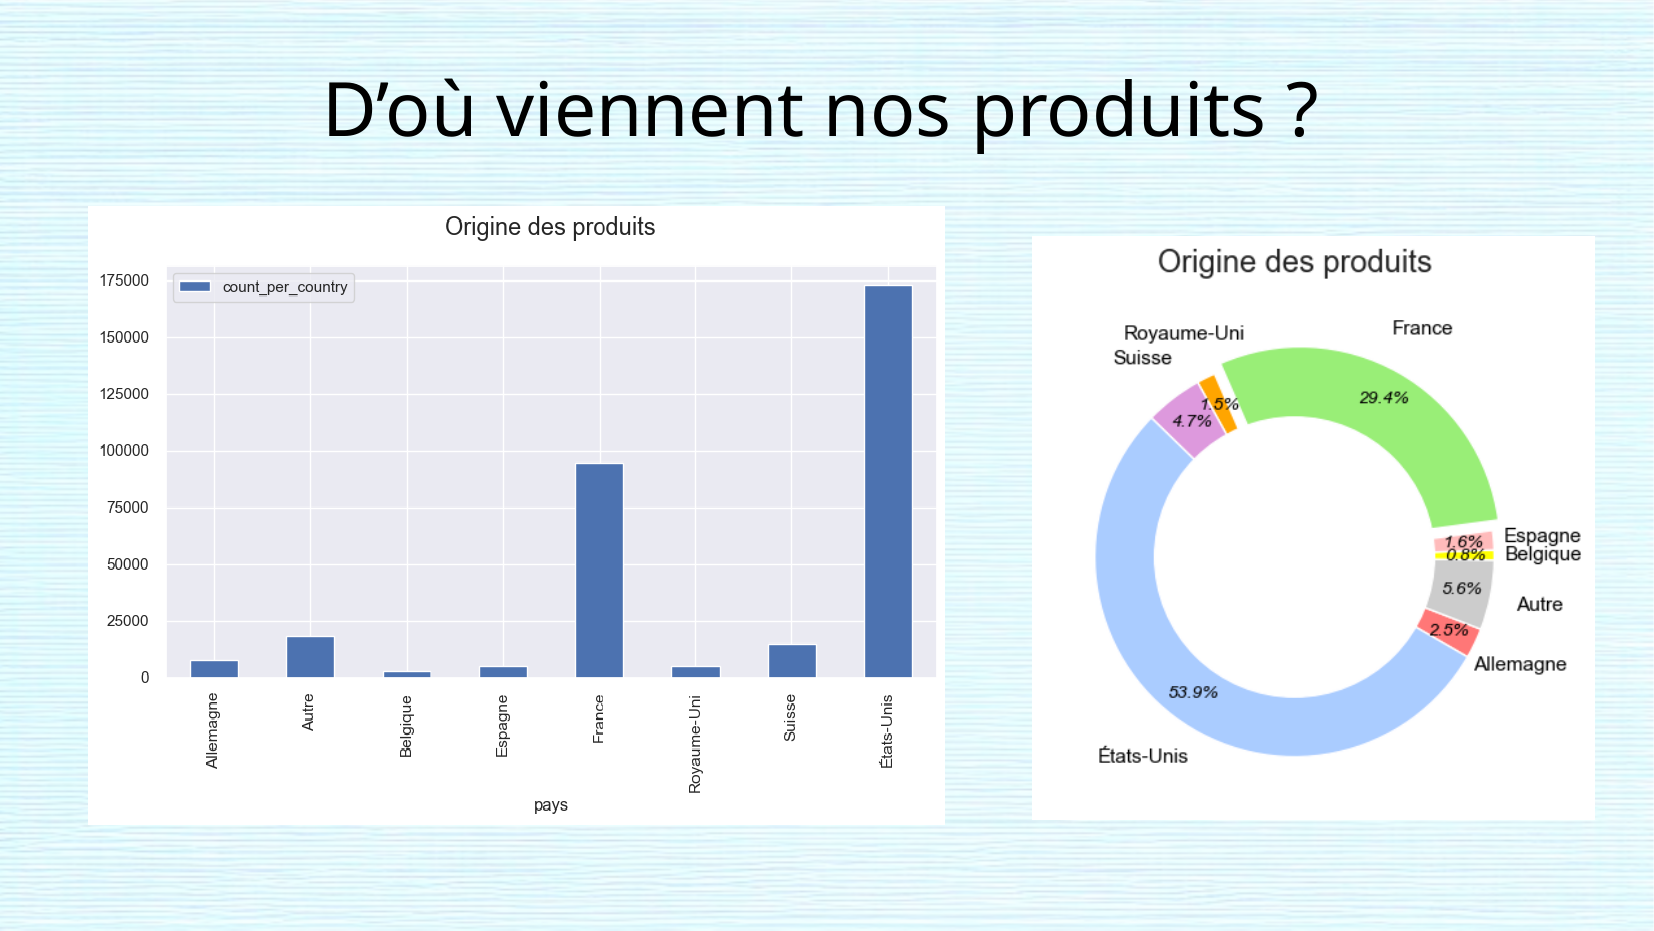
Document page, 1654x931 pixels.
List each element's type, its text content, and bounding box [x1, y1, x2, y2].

picture [88, 206, 945, 825]
picture [1032, 236, 1595, 820]
title D’où viennent nos produits ? [76, 29, 1565, 185]
